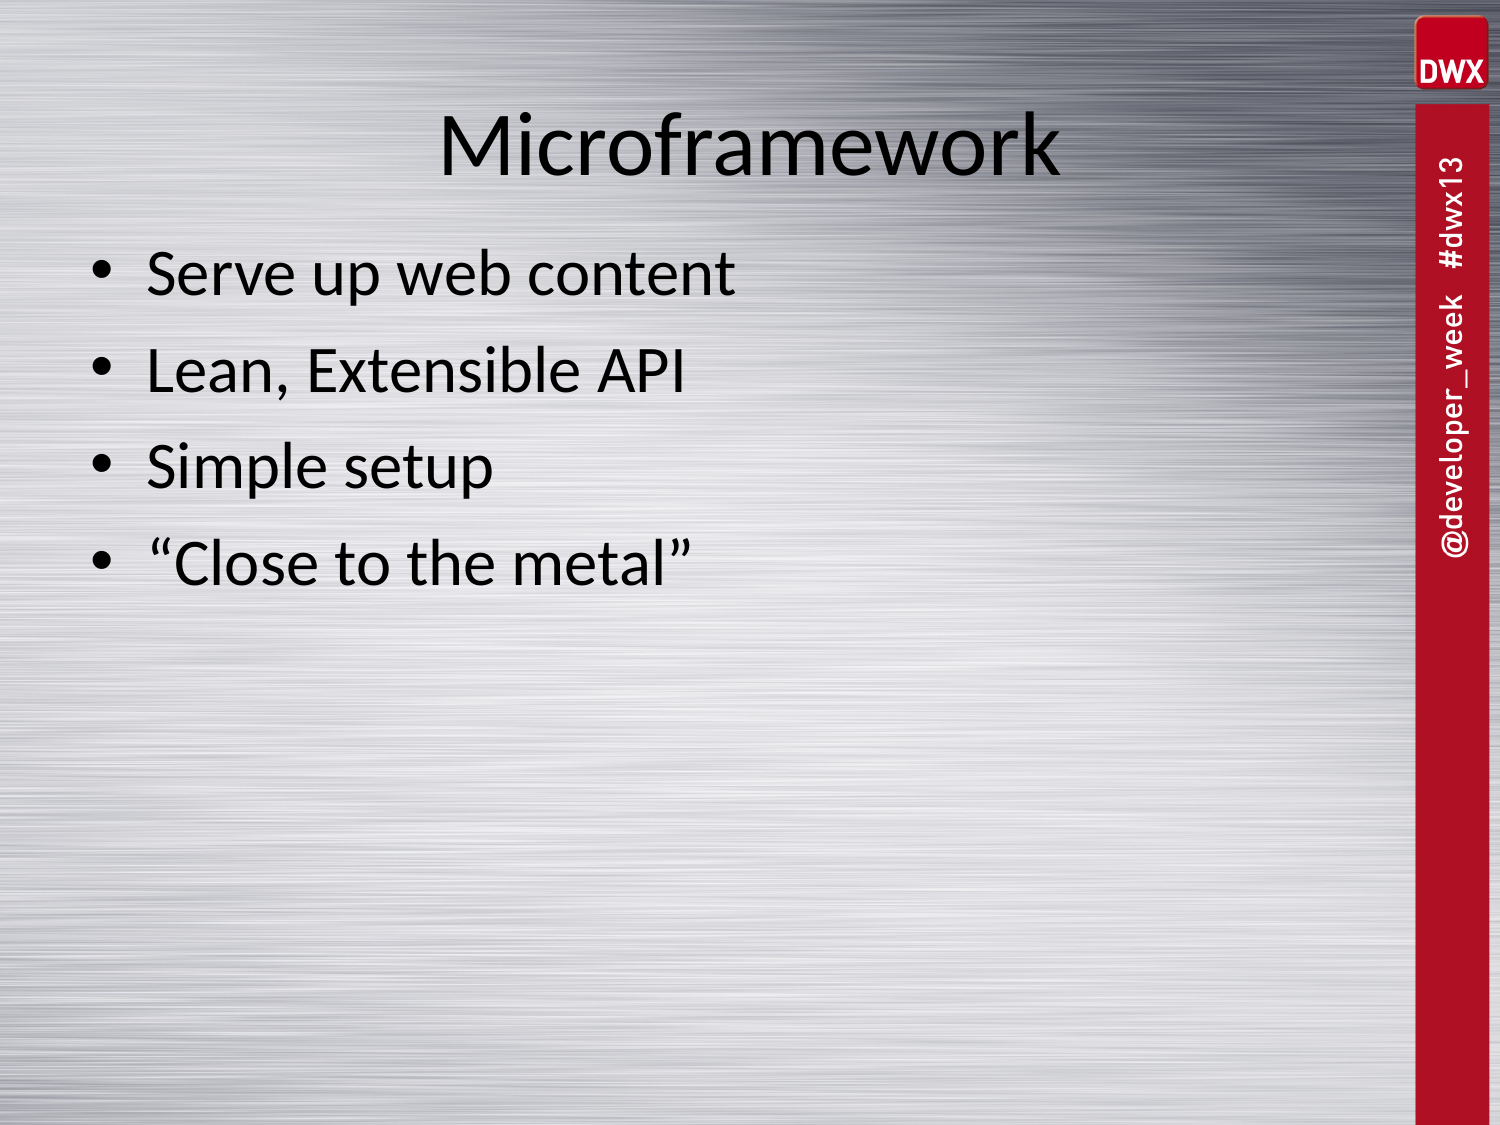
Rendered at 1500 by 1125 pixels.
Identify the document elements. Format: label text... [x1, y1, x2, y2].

title Microframework [75, 45, 1426, 221]
list Serve up web content Lean, Extensible API Simple setup “Close to the metal” [75, 221, 1426, 964]
picture [0, 0, 1500, 1125]
